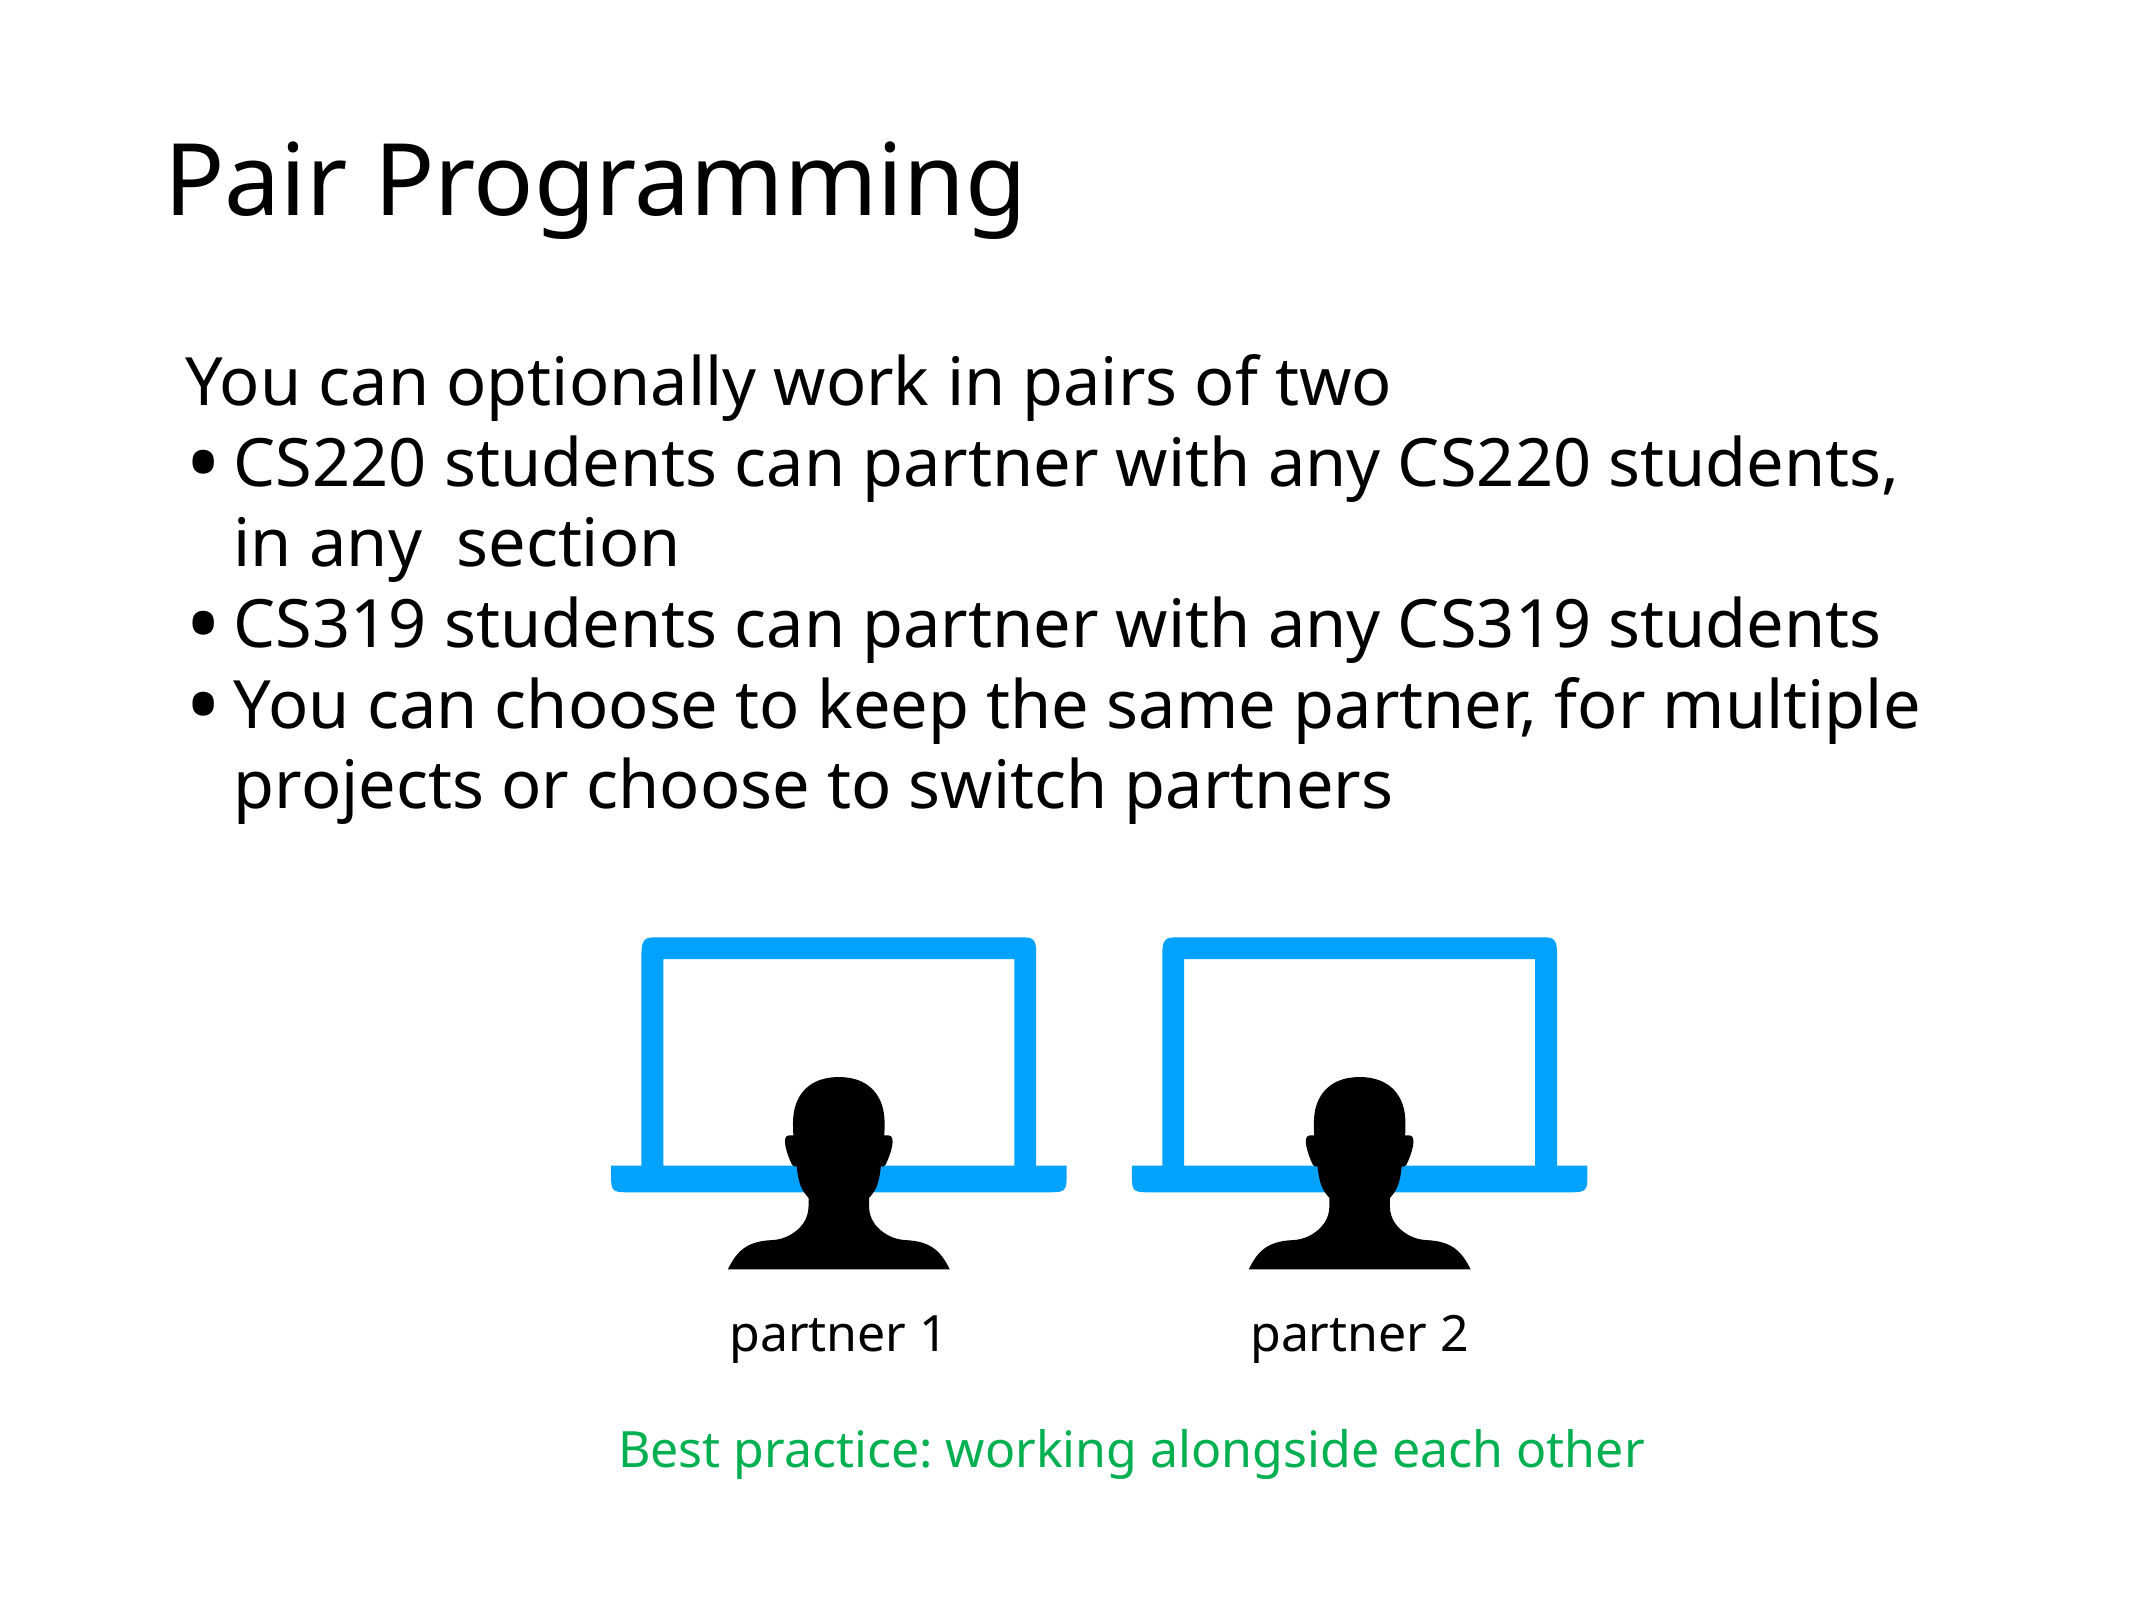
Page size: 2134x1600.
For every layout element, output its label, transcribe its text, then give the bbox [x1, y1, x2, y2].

text_box You can optionally work in pairs of two CS220 students can partner with any CS220 students, in any section CS319 students can partner with any CS319 students You can choose to keep the same partner, for multiple projects or choose to switch partners [156, 330, 1977, 1527]
text_box [1131, 937, 1588, 1270]
text_box Best practice: working alongside each other [609, 1409, 1654, 1487]
text_box partner 2 [1241, 1292, 1478, 1370]
text_box [611, 937, 1067, 1270]
text_box Pair Programming [156, 101, 1977, 250]
text_box partner 1 [720, 1292, 957, 1370]
